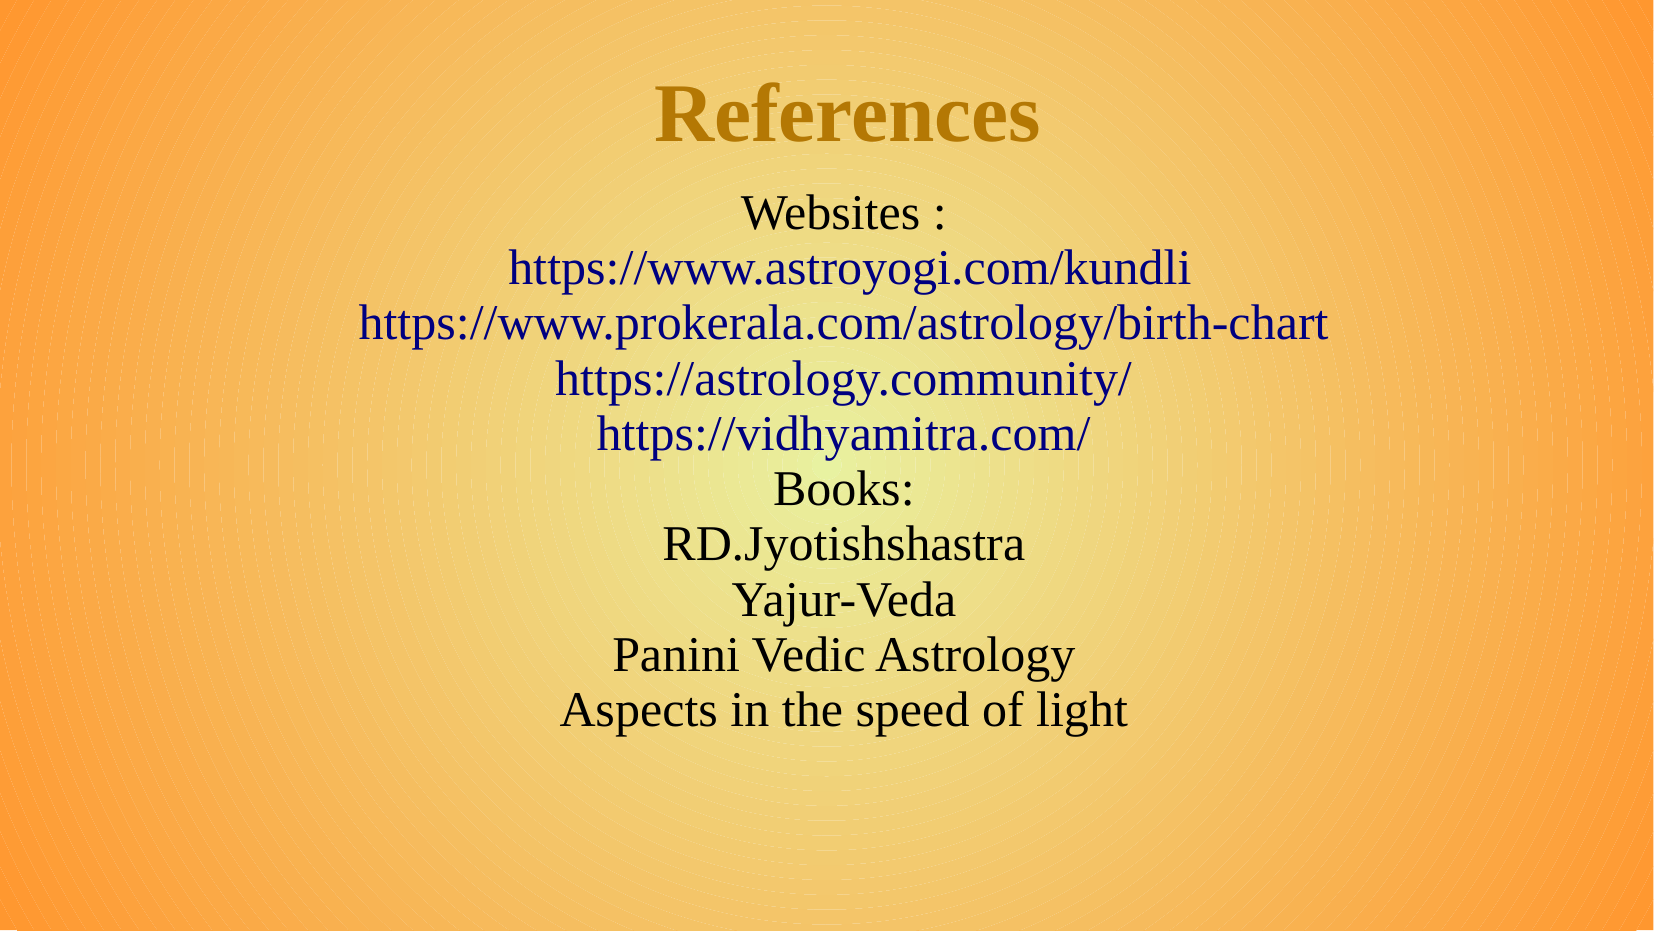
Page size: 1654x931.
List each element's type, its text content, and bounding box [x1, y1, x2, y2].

text_box References [461, 59, 1200, 167]
text_box Websites : https://www.astroyogi.com/kundli https://www.prokerala.com/astrology/birth-chart https://astrology.community/ https://vidhyamitra.com/ Books: RD.Jyotishshastra Yajur-Veda Panini Vedic Astrology Aspects in the speed of light [236, 177, 1452, 745]
